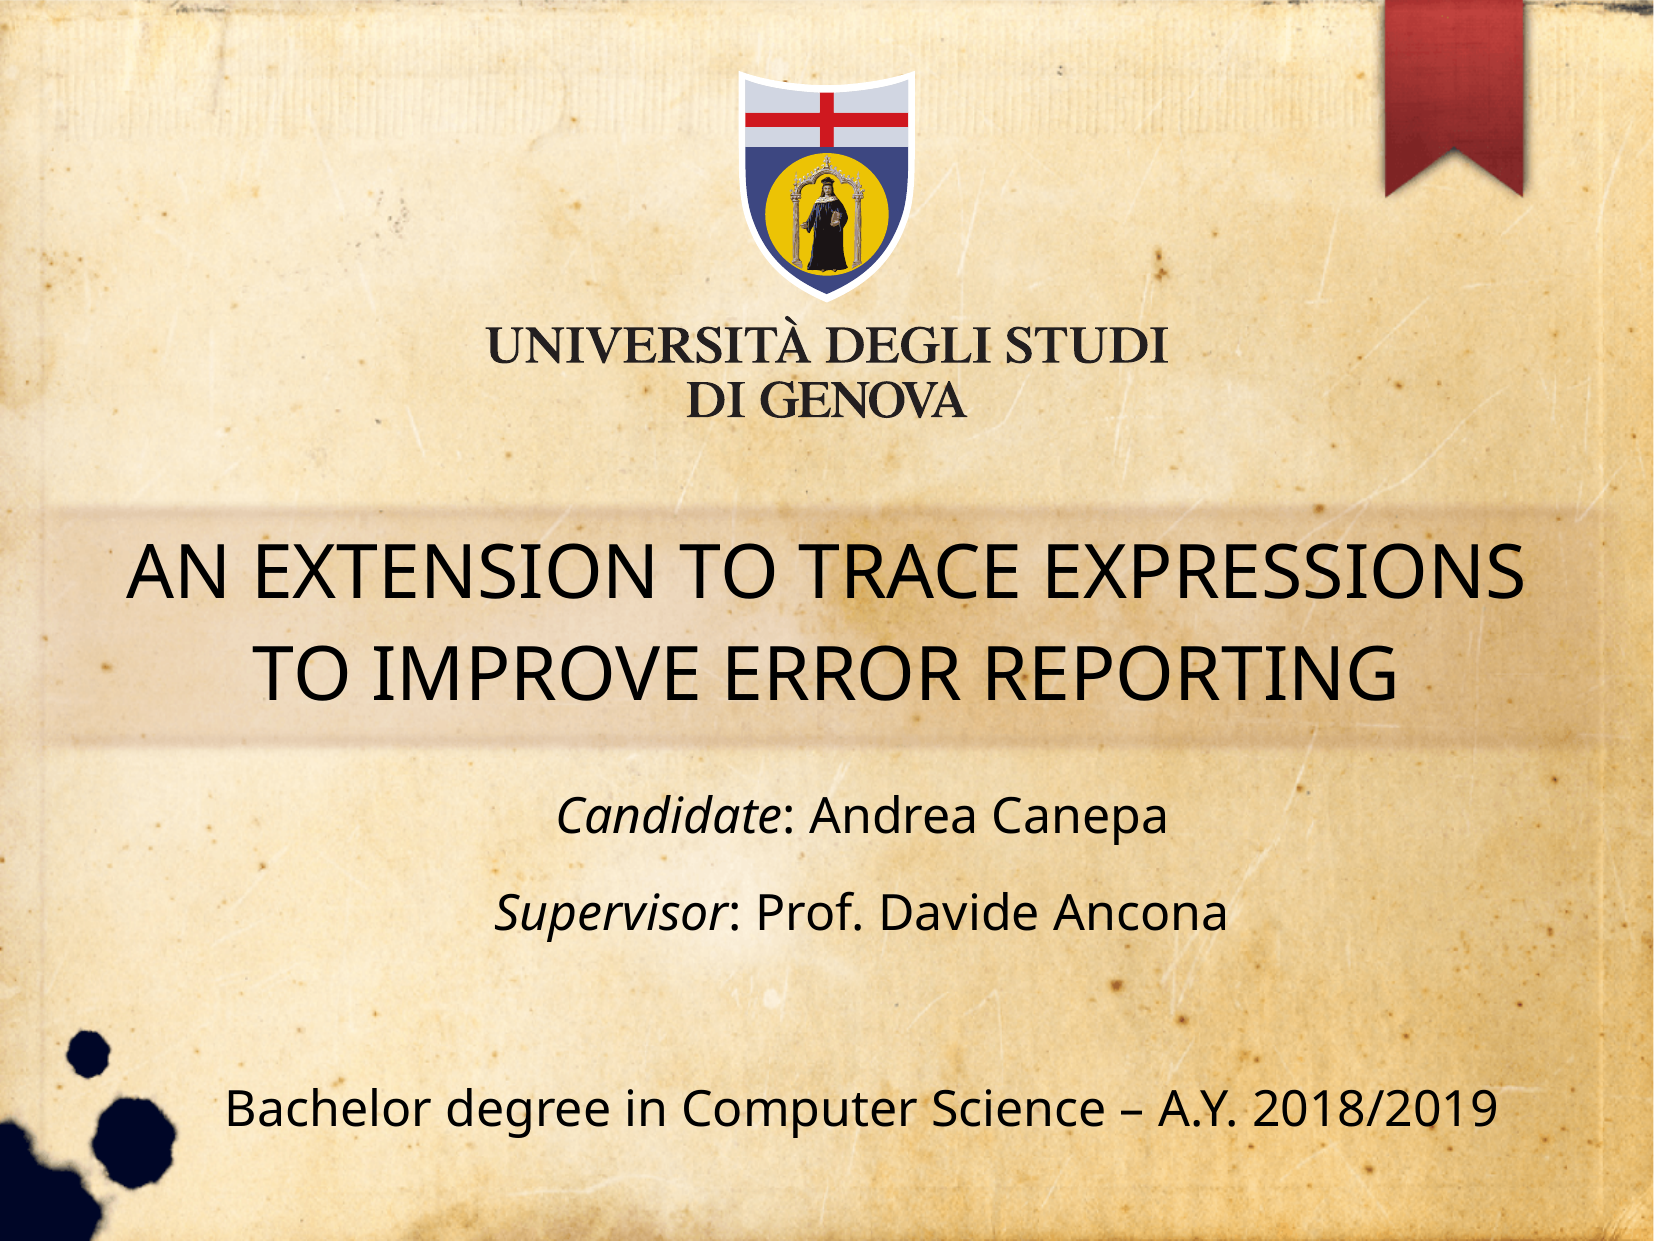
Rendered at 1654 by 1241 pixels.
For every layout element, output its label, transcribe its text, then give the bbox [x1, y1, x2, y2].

picture [0, 0, 1654, 1241]
list Candidate: Andrea Canepa Supervisor: Prof. Davide Ancona Bachelor degree in Computer Science – A.Y. 2018/2019 [99, 779, 1555, 1205]
title AN EXTENSION TO TRACE EXPRESSIONS TO IMPROVE ERROR REPORTING [82, 516, 1571, 724]
